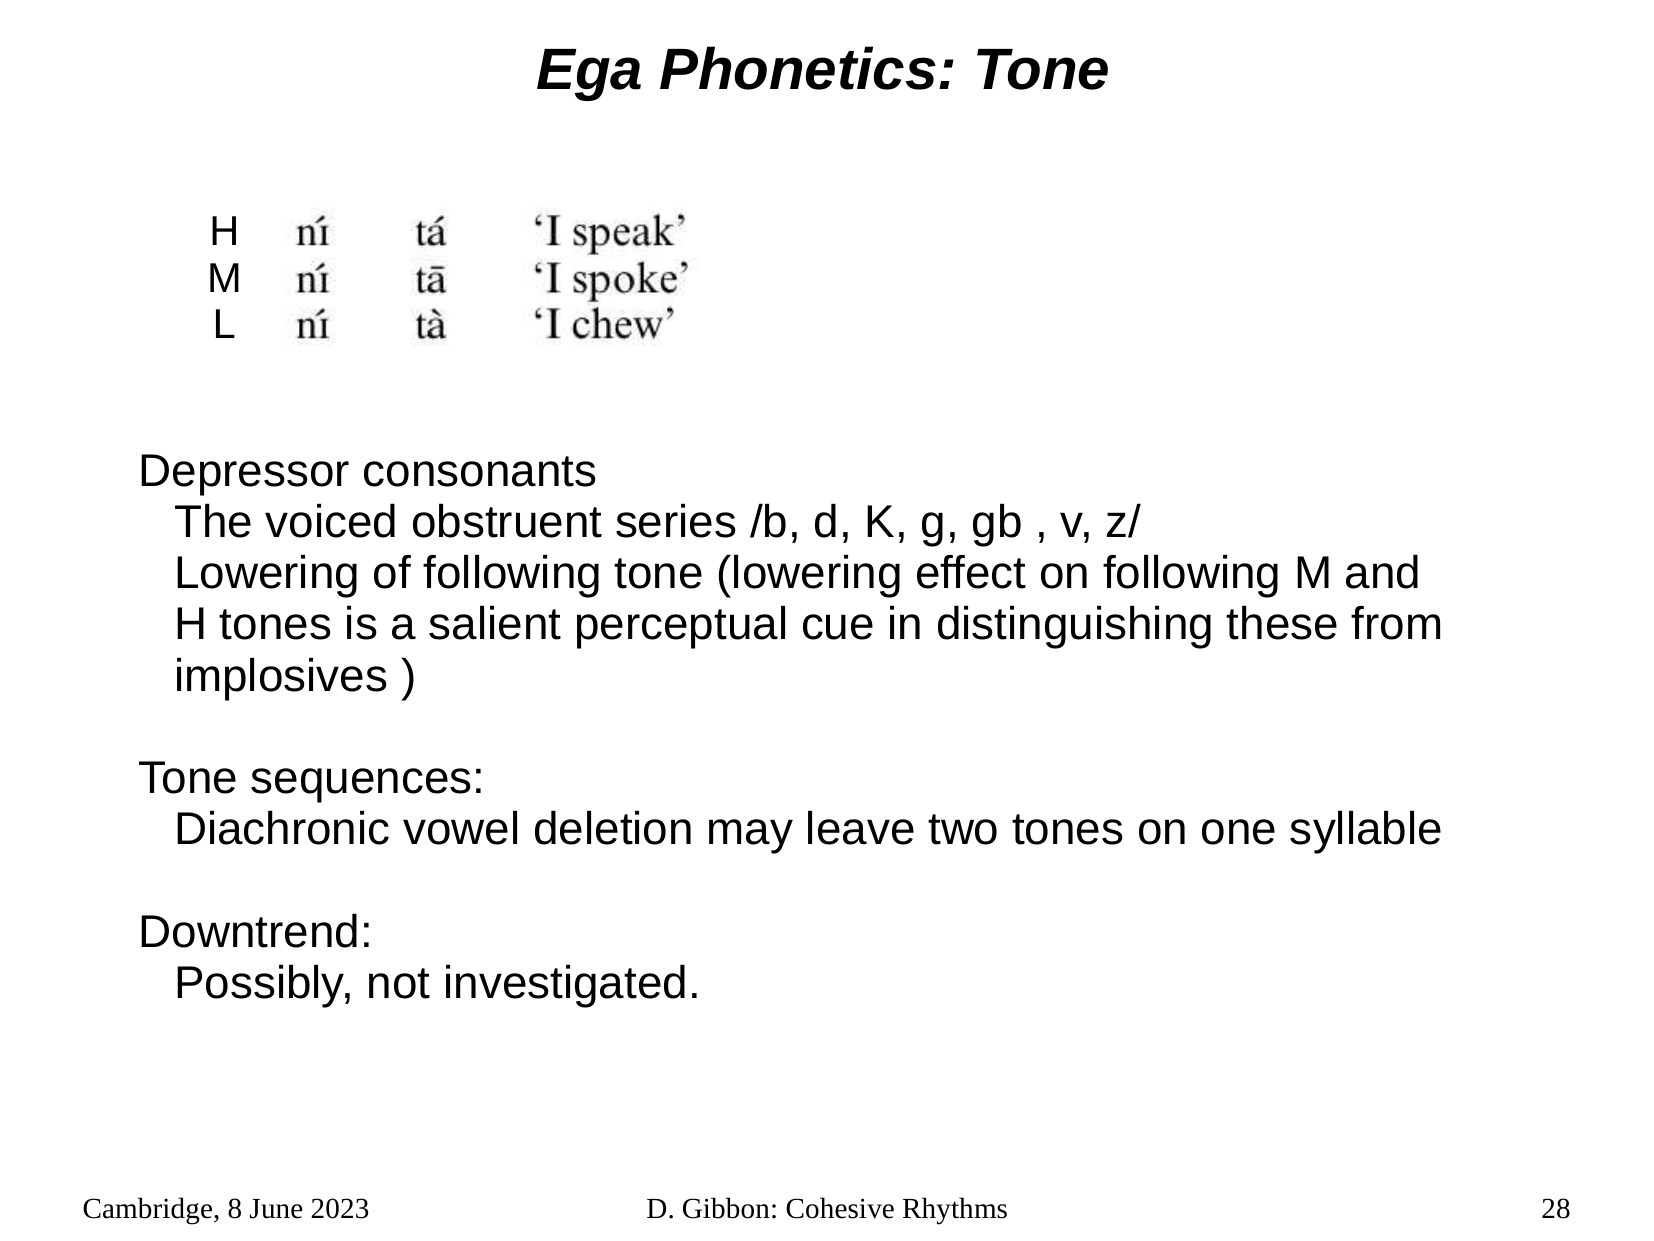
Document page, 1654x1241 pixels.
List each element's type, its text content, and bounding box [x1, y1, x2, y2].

text_box H M L [165, 218, 284, 337]
picture [273, 195, 713, 351]
title Ega Phonetics: Tone [11, 19, 1636, 119]
text_box Depressor consonants The voiced obstruent series /b, d, K, g, gb , v, z/ Lowering of following tone (lowering effect on following M and H tones is a salient perceptual cue in distinguishing these from implosives ) Tone sequences: Diachronic vowel deletion may leave two tones on one syllable Downtrend: Possibly, not investigated. [88, 401, 1477, 1052]
text_box H M L [216, 218, 232, 228]
